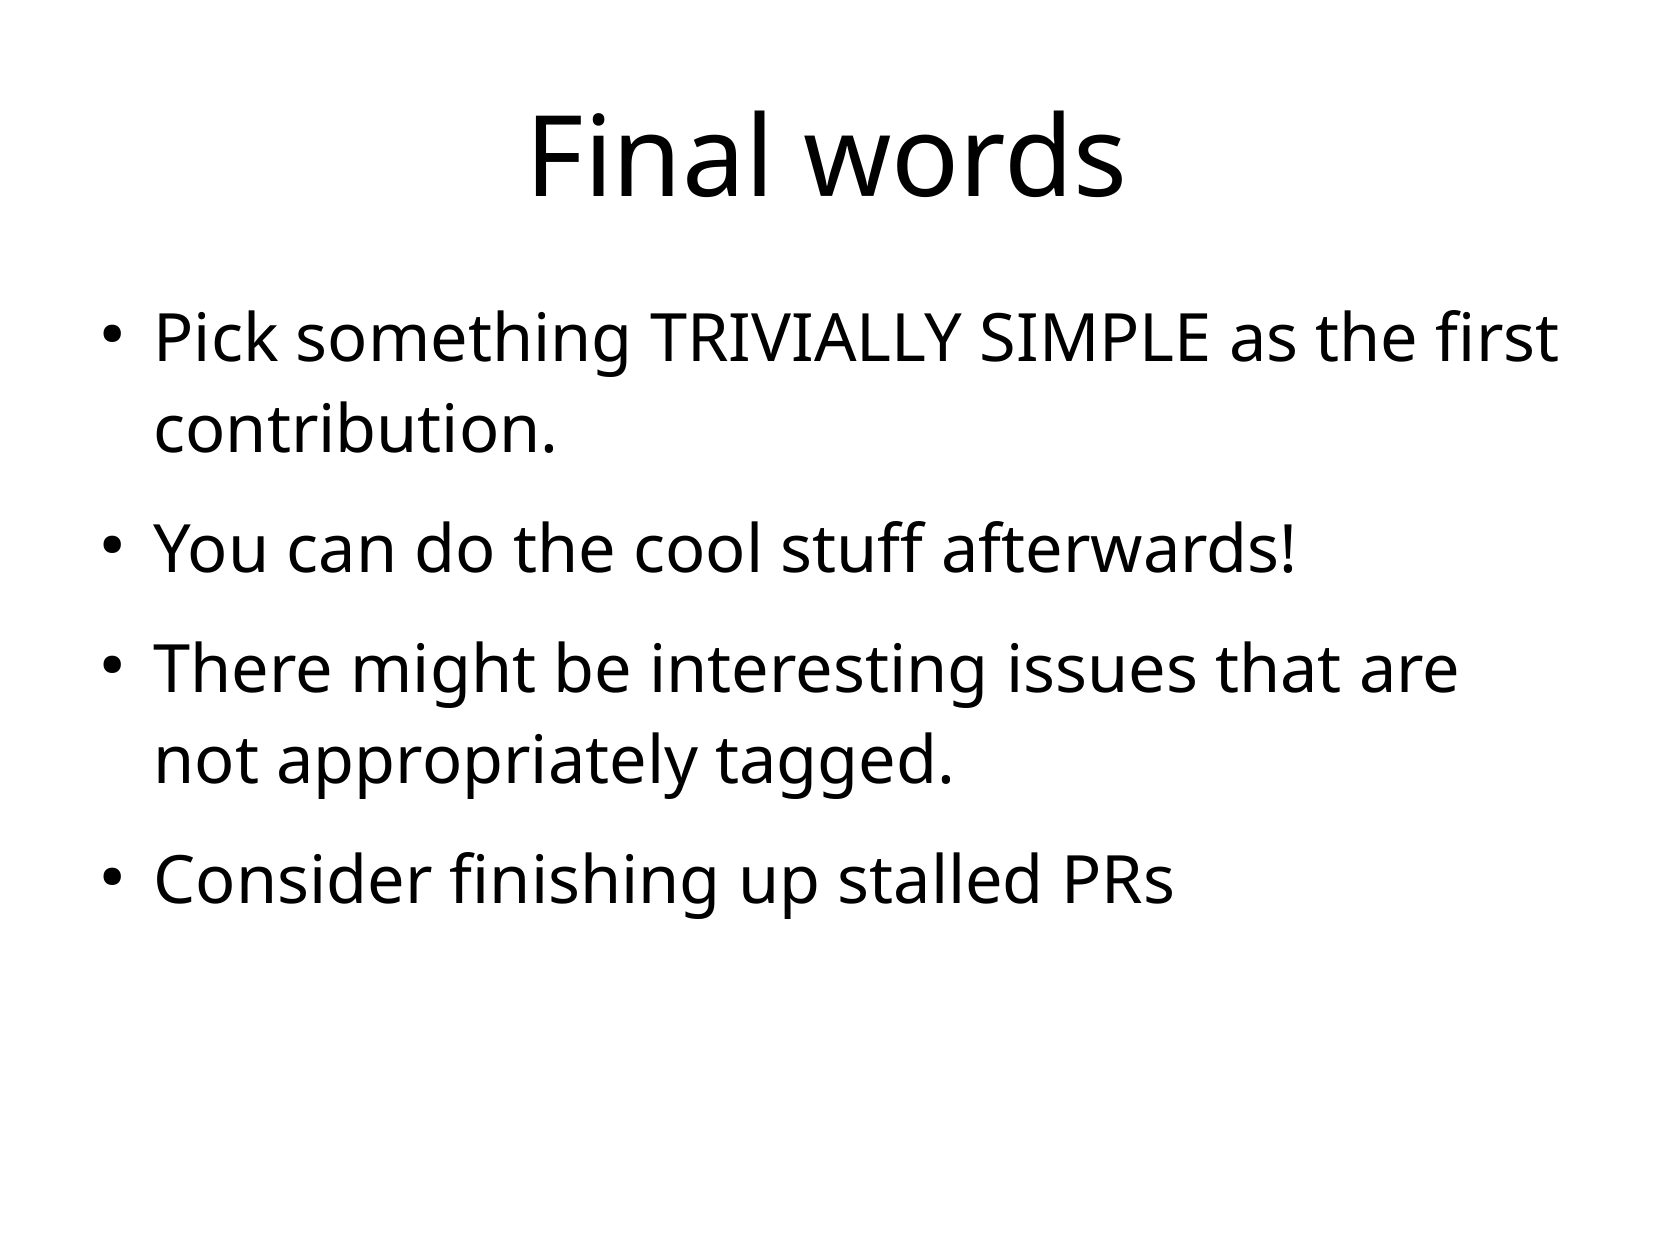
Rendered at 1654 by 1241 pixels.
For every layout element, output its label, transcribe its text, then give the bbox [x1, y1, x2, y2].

list Pick something TRIVIALLY SIMPLE as the first contribution. You can do the cool stuff afterwards! There might be interesting issues that are not appropriately tagged. Consider finishing up stalled PRs [82, 290, 1571, 1010]
title Final words [82, 49, 1571, 257]
